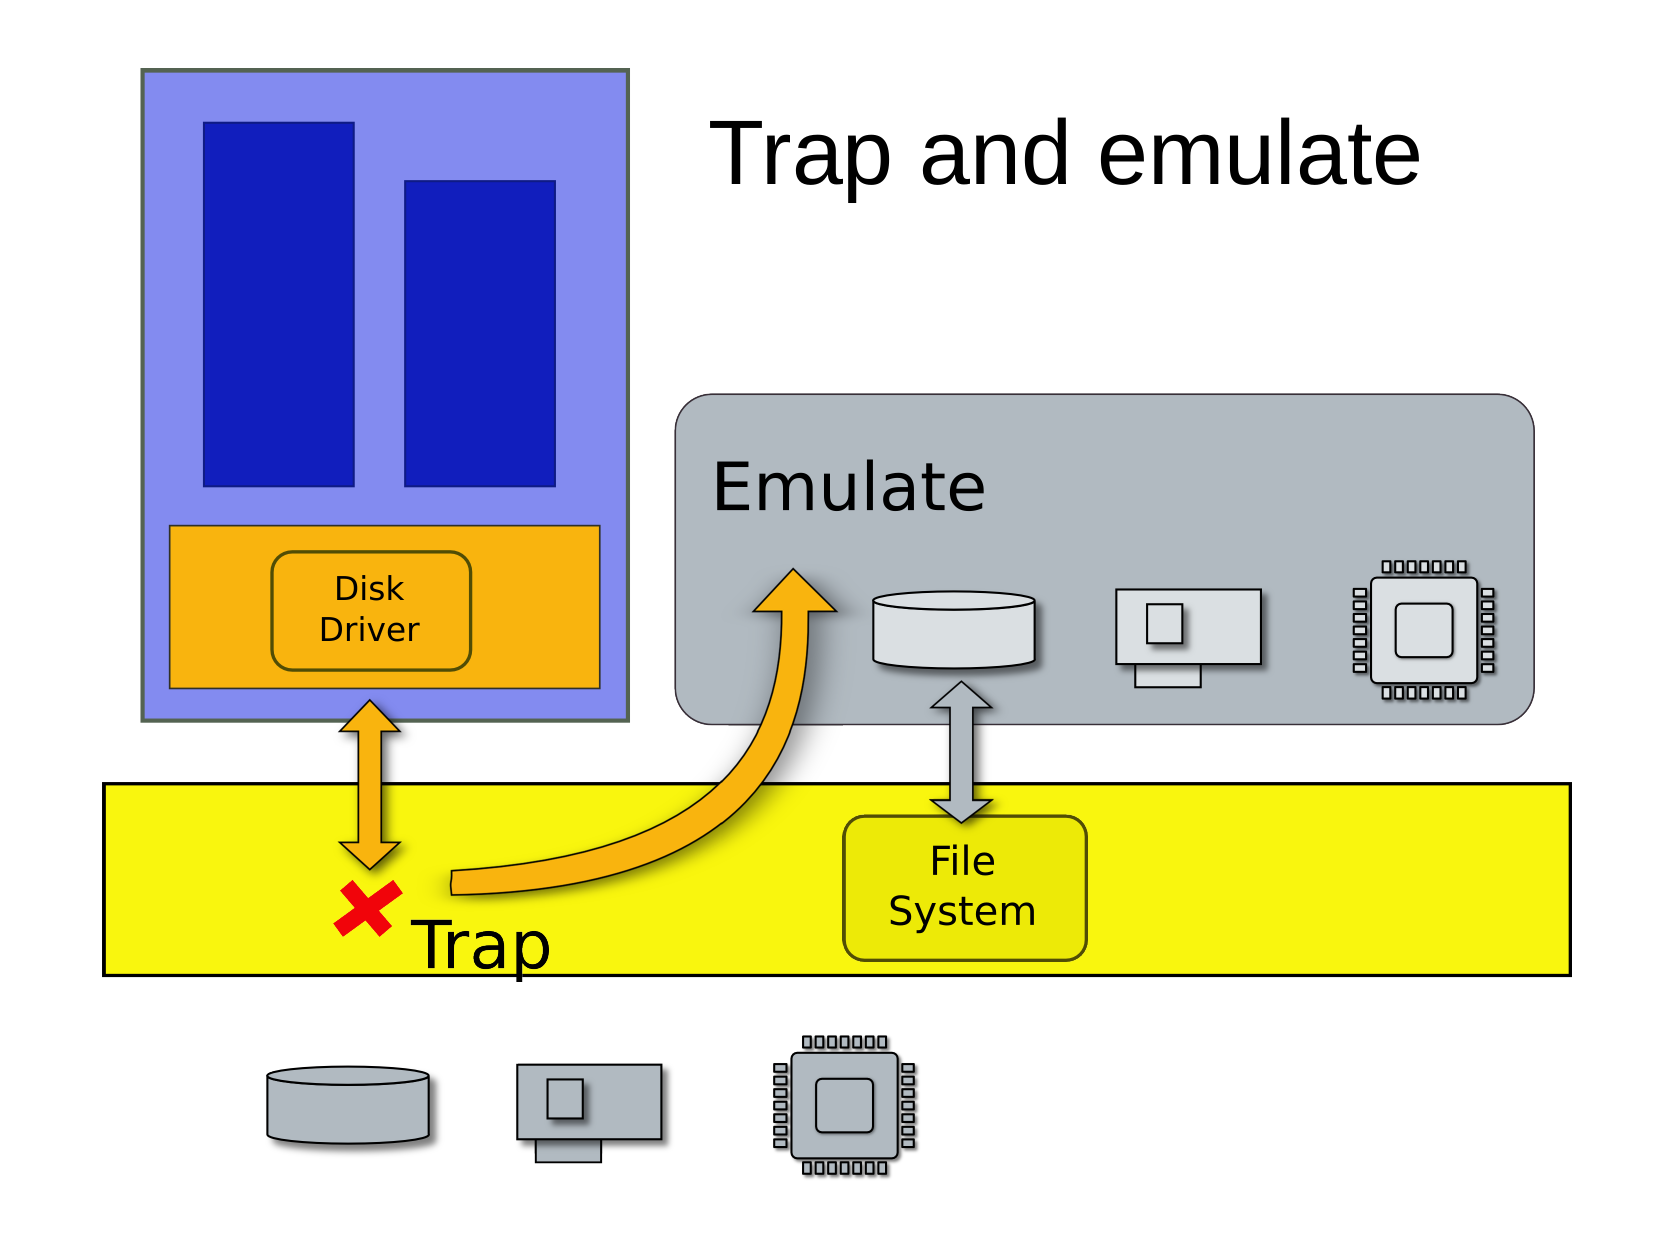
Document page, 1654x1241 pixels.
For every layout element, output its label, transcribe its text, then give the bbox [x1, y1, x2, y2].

title Trap and emulate [562, 49, 1571, 257]
picture [102, 68, 1572, 1241]
